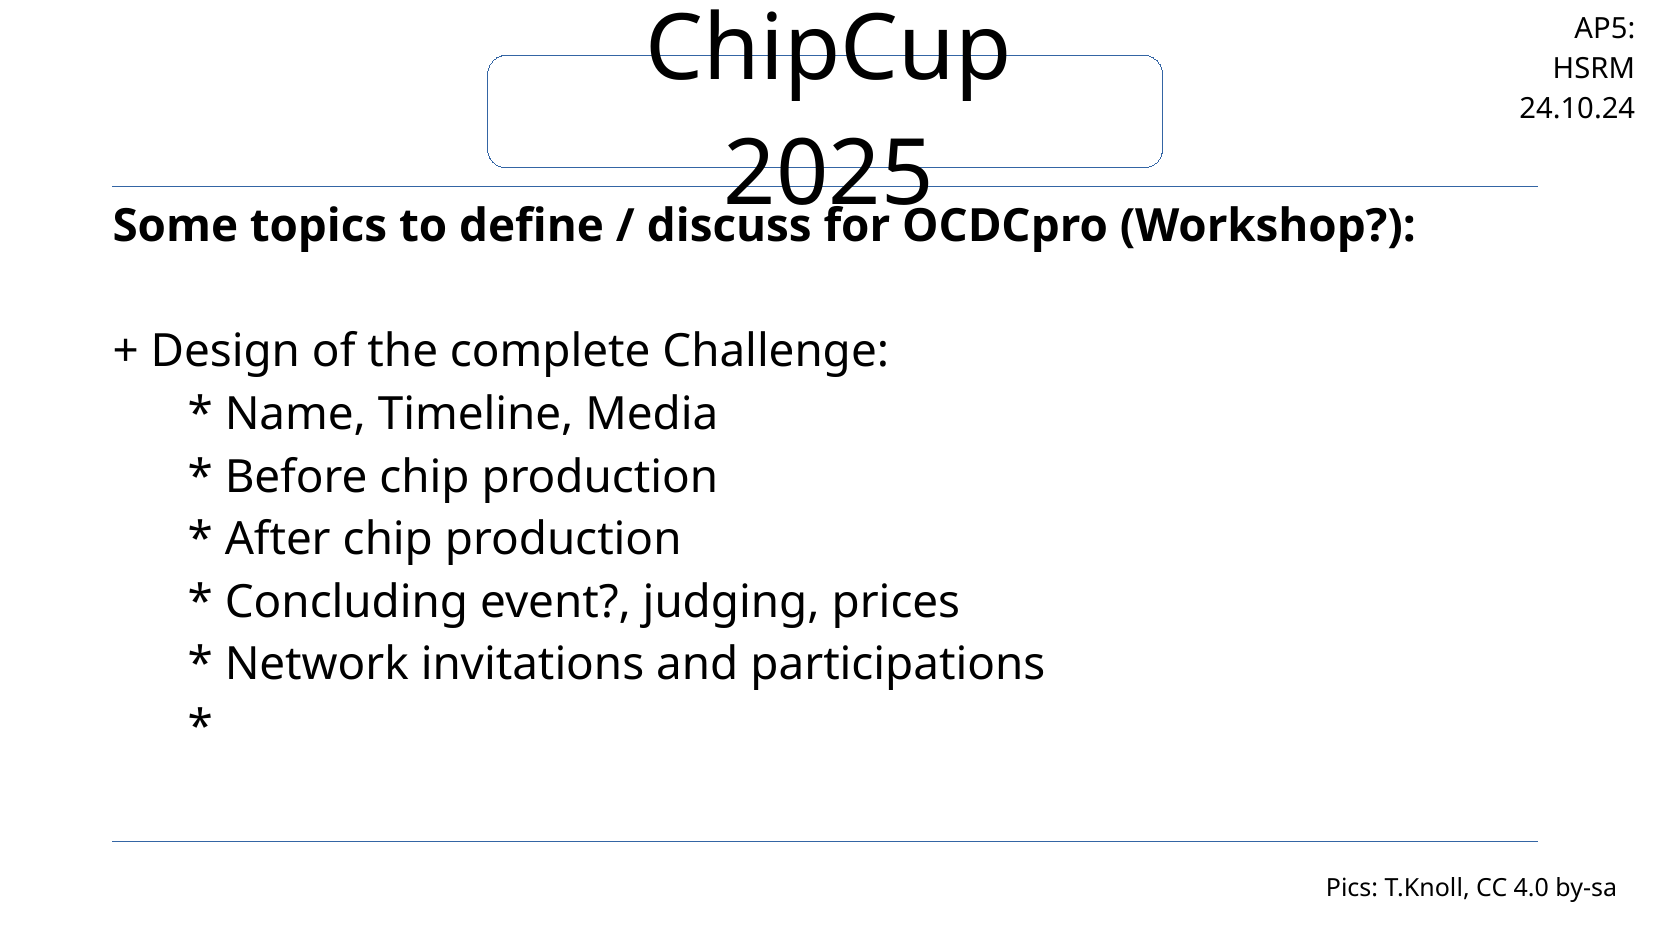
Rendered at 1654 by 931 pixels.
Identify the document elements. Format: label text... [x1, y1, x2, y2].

text_box Pics: T.Knoll, CC 4.0 by-sa [1294, 862, 1633, 906]
title ChipCup 2025 [532, 55, 1126, 159]
text_box AP5: HSRM 24.10.24 [1500, 0, 1651, 114]
subtitle Some topics to define / discuss for OCDCpro (Workshop?): + Design of the complete Challenge: * Name, Timeline, Media * Before chip production * After chip production * Concluding event?, judging, prices * Network invitations and participations * [112, 192, 1501, 760]
